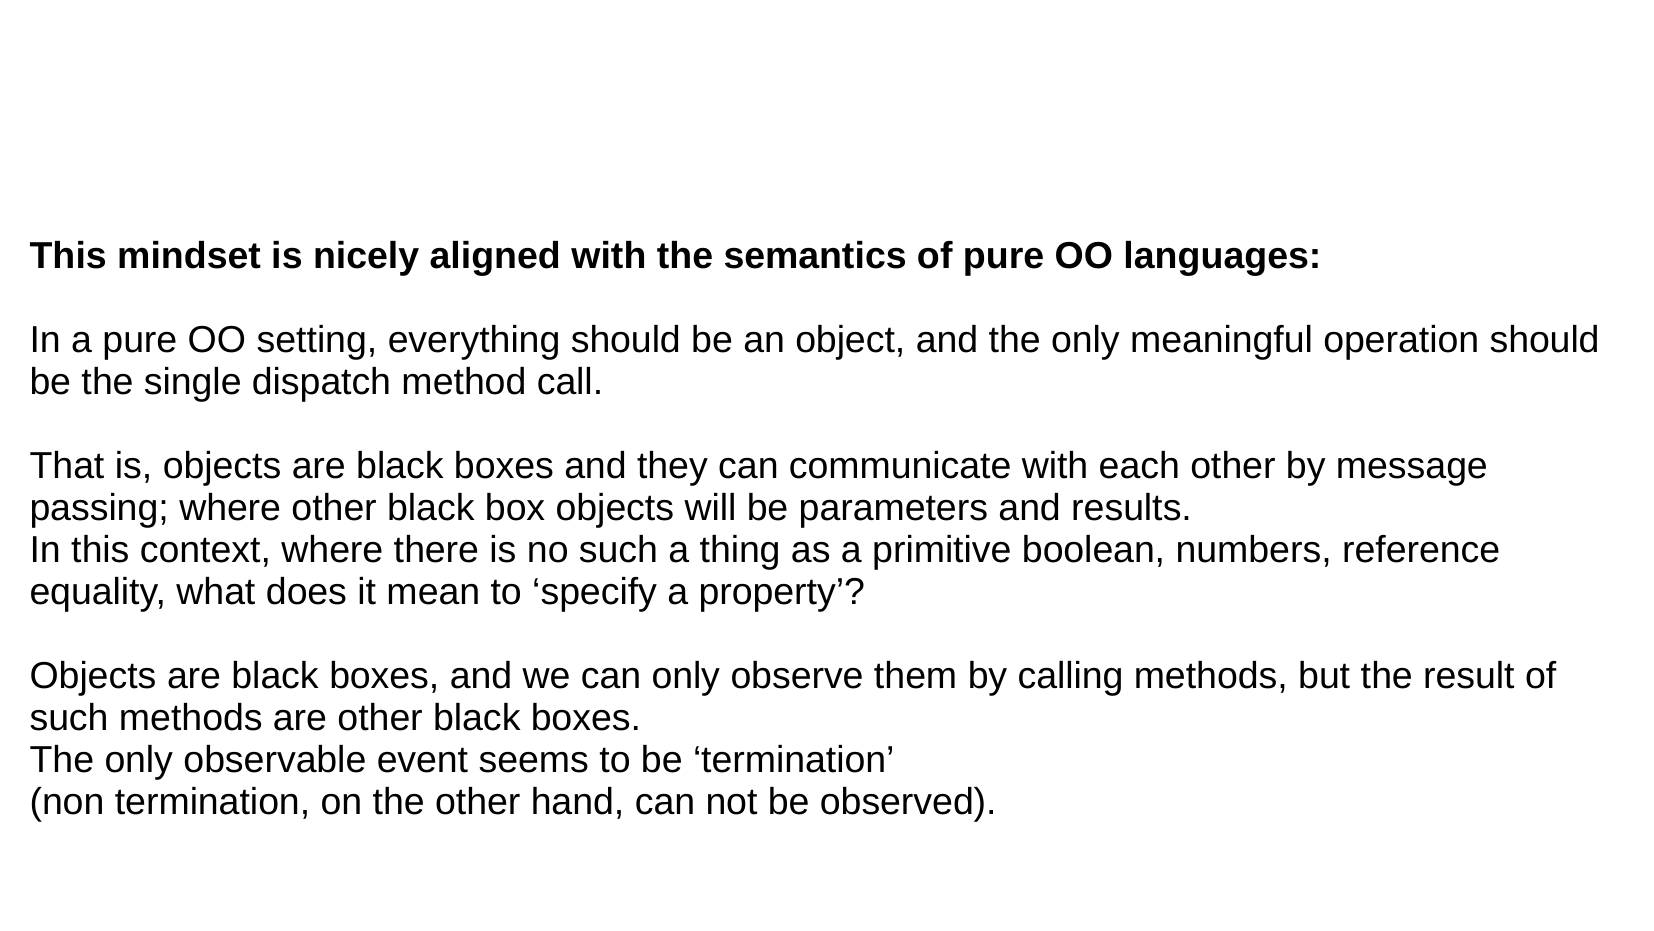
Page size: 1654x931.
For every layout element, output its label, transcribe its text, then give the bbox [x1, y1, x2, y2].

text_box This mindset is nicely aligned with the semantics of pure OO languages: In a pure OO setting, everything should be an object, and the only meaningful operation should be the single dispatch method call. That is, objects are black boxes and they can communicate with each other by message passing; where other black box objects will be parameters and results. In this context, where there is no such a thing as a primitive boolean, numbers, reference equality, what does it mean to ‘specify a property’? Objects are black boxes, and we can only observe them by calling methods, but the result of such methods are other black boxes. The only observable event seems to be ‘termination’ (non termination, on the other hand, can not be observed). [14, 227, 1625, 830]
